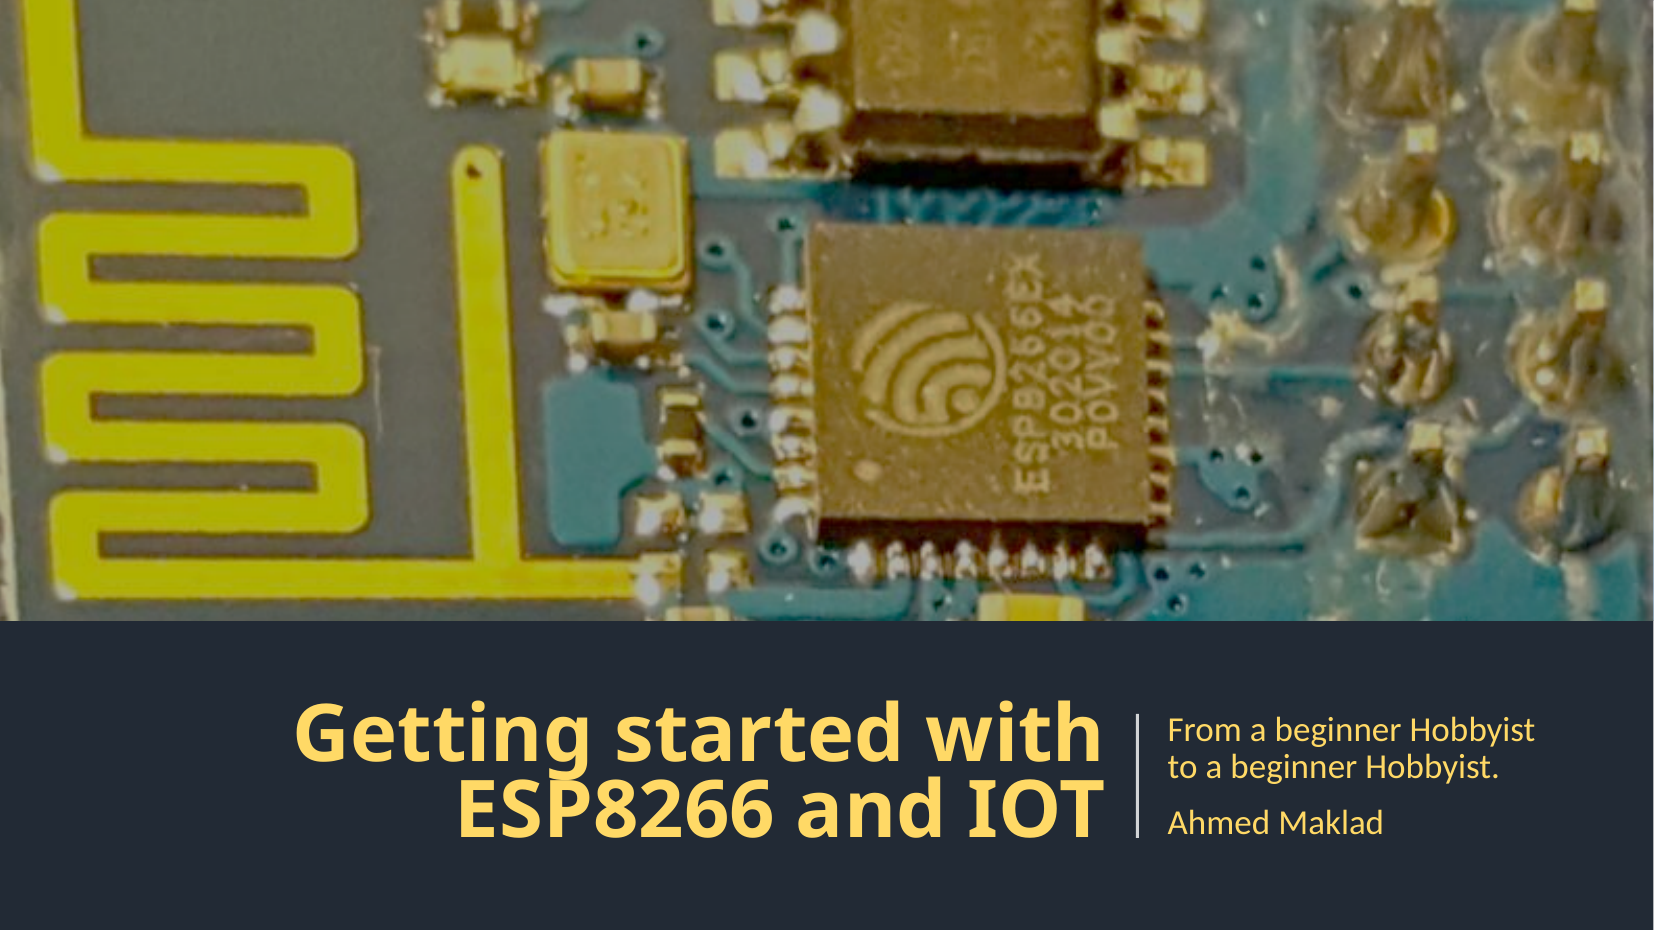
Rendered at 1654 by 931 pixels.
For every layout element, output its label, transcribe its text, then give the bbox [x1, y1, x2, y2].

subtitle From a beginner Hobbyist to a beginner Hobbyist. Ahmed Maklad [1152, 690, 1557, 863]
picture [0, 0, 1654, 621]
title Getting started with ESP8266 and IOT [58, 690, 1122, 863]
